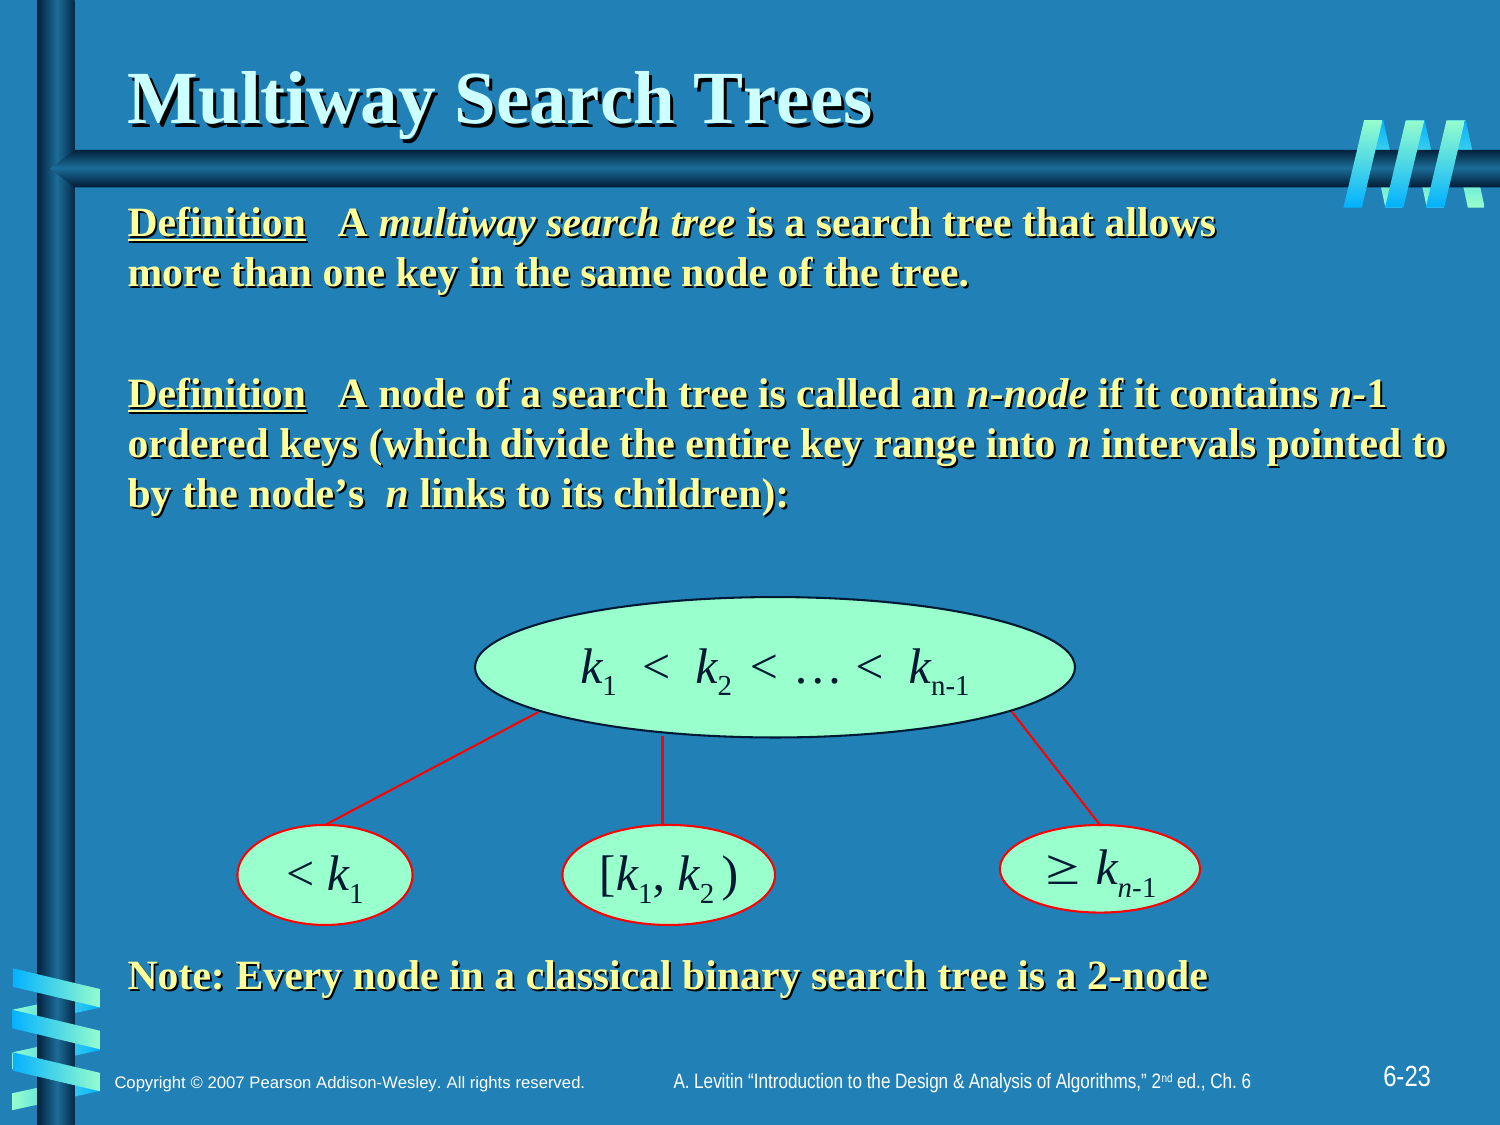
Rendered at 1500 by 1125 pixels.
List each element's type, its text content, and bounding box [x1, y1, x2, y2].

text_box  kn-1 [999, 825, 1201, 913]
title Multiway Search Trees [112, 24, 1388, 163]
list Definition A multiway search tree is a search tree that allows more than one key in the same node of the tree. Definition A node of a search tree is called an n-node if it contains n-1 ordered keys (which divide the entire key range into n intervals pointed to by the node’s n links to its children): Note: Every node in a classical binary search tree is a 2-node [112, 187, 1500, 1125]
text_box < k1 [237, 824, 413, 925]
text_box k1 < k2 < … < kn-1 [474, 597, 1076, 738]
text_box [k1, k2 ) [562, 824, 776, 925]
